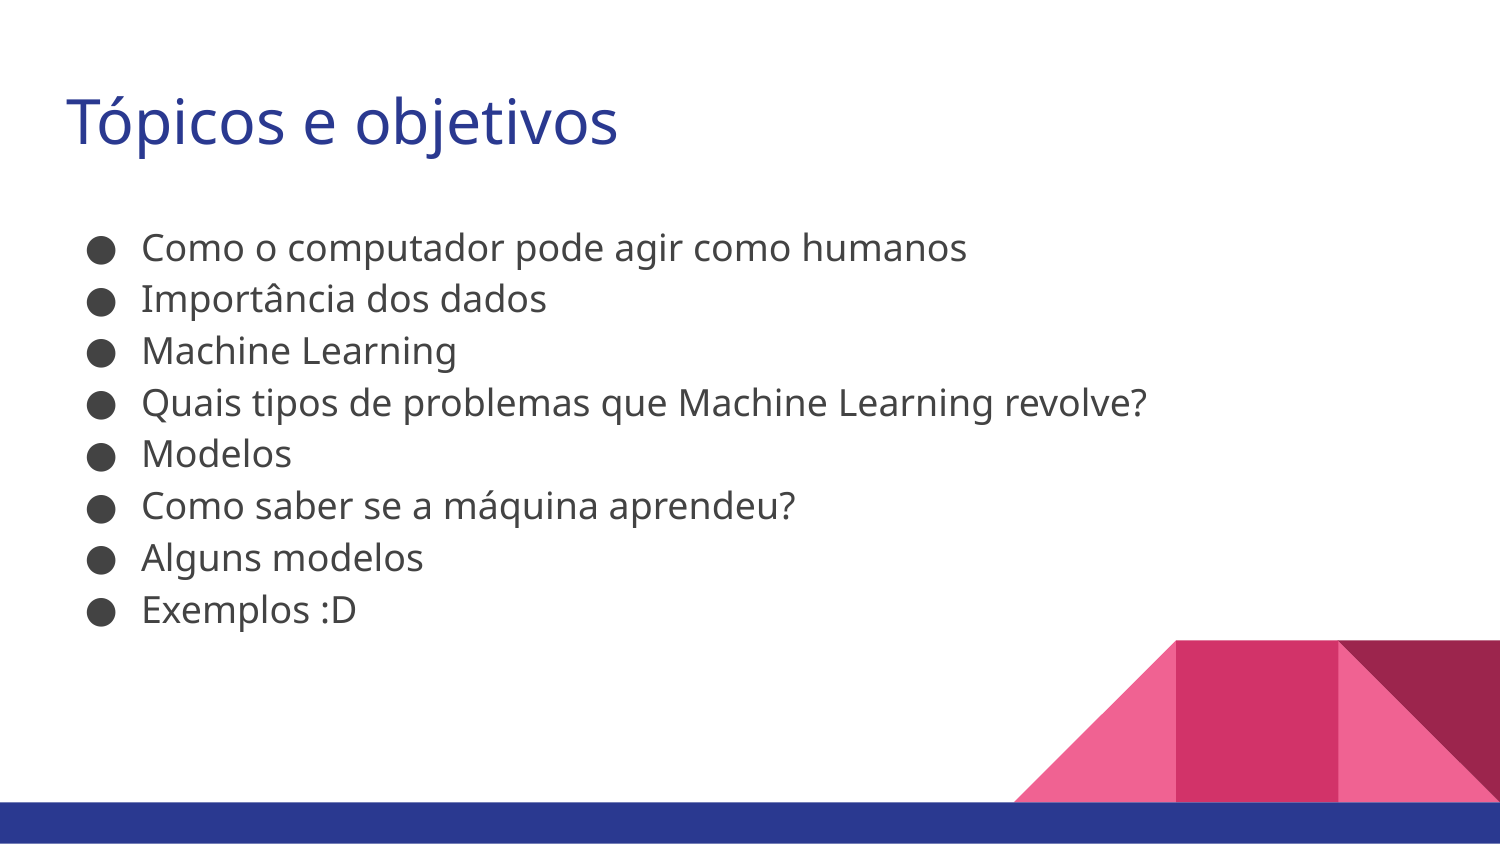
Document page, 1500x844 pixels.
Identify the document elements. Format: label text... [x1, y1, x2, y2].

list Como o computador pode agir como humanos Importância dos dados Machine Learning Quais tipos de problemas que Machine Learning revolve? Modelos Como saber se a máquina aprendeu? Alguns modelos Exemplos :D [51, 201, 1449, 750]
title Tópicos e objetivos [51, 67, 1449, 167]
